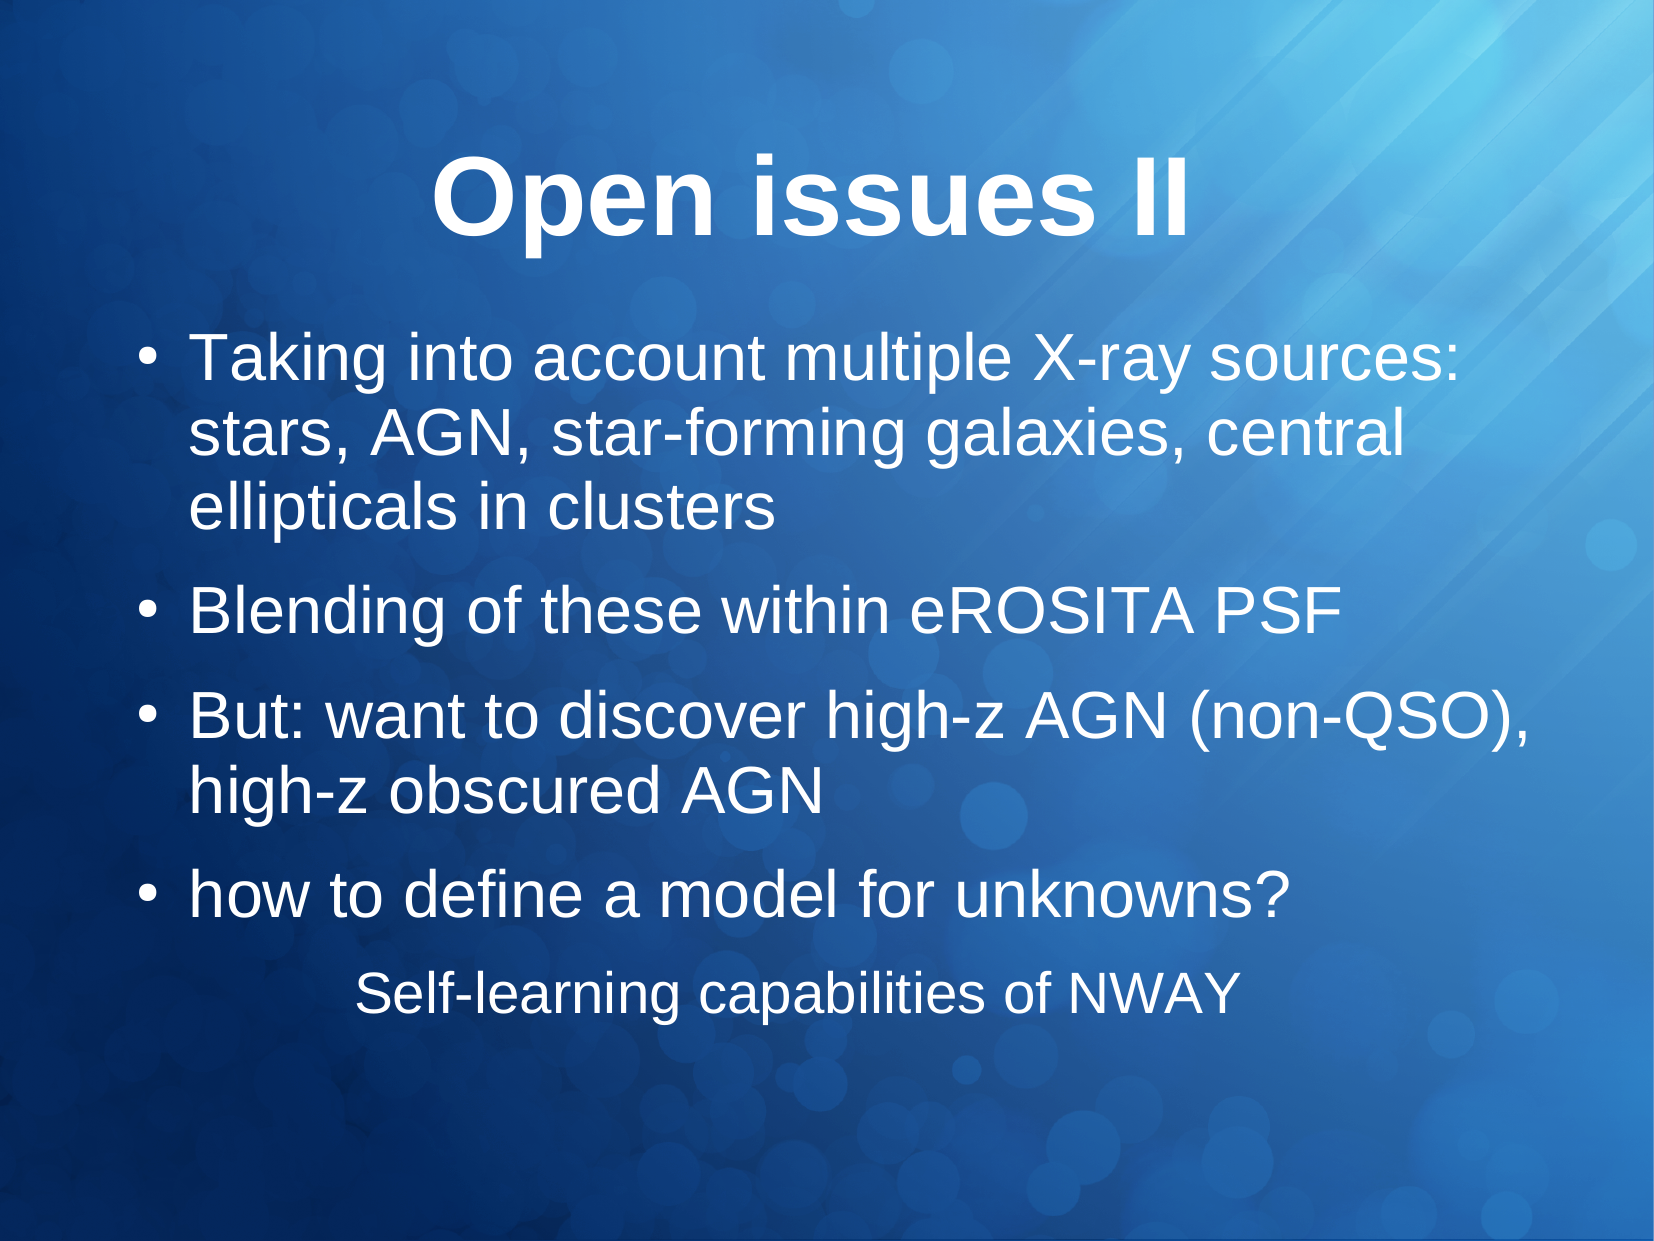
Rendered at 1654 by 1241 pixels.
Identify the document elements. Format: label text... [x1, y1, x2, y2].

list Taking into account multiple X-ray sources: stars, AGN, star-forming galaxies, central ellipticals in clusters Blending of these within eROSITA PSF But: want to discover high-z AGN (non-QSO), high-z obscured AGN how to define a model for unknowns? Self-learning capabilities of NWAY [118, 319, 1571, 1040]
title Open issues II [118, 112, 1506, 281]
picture [0, 0, 1654, 1241]
